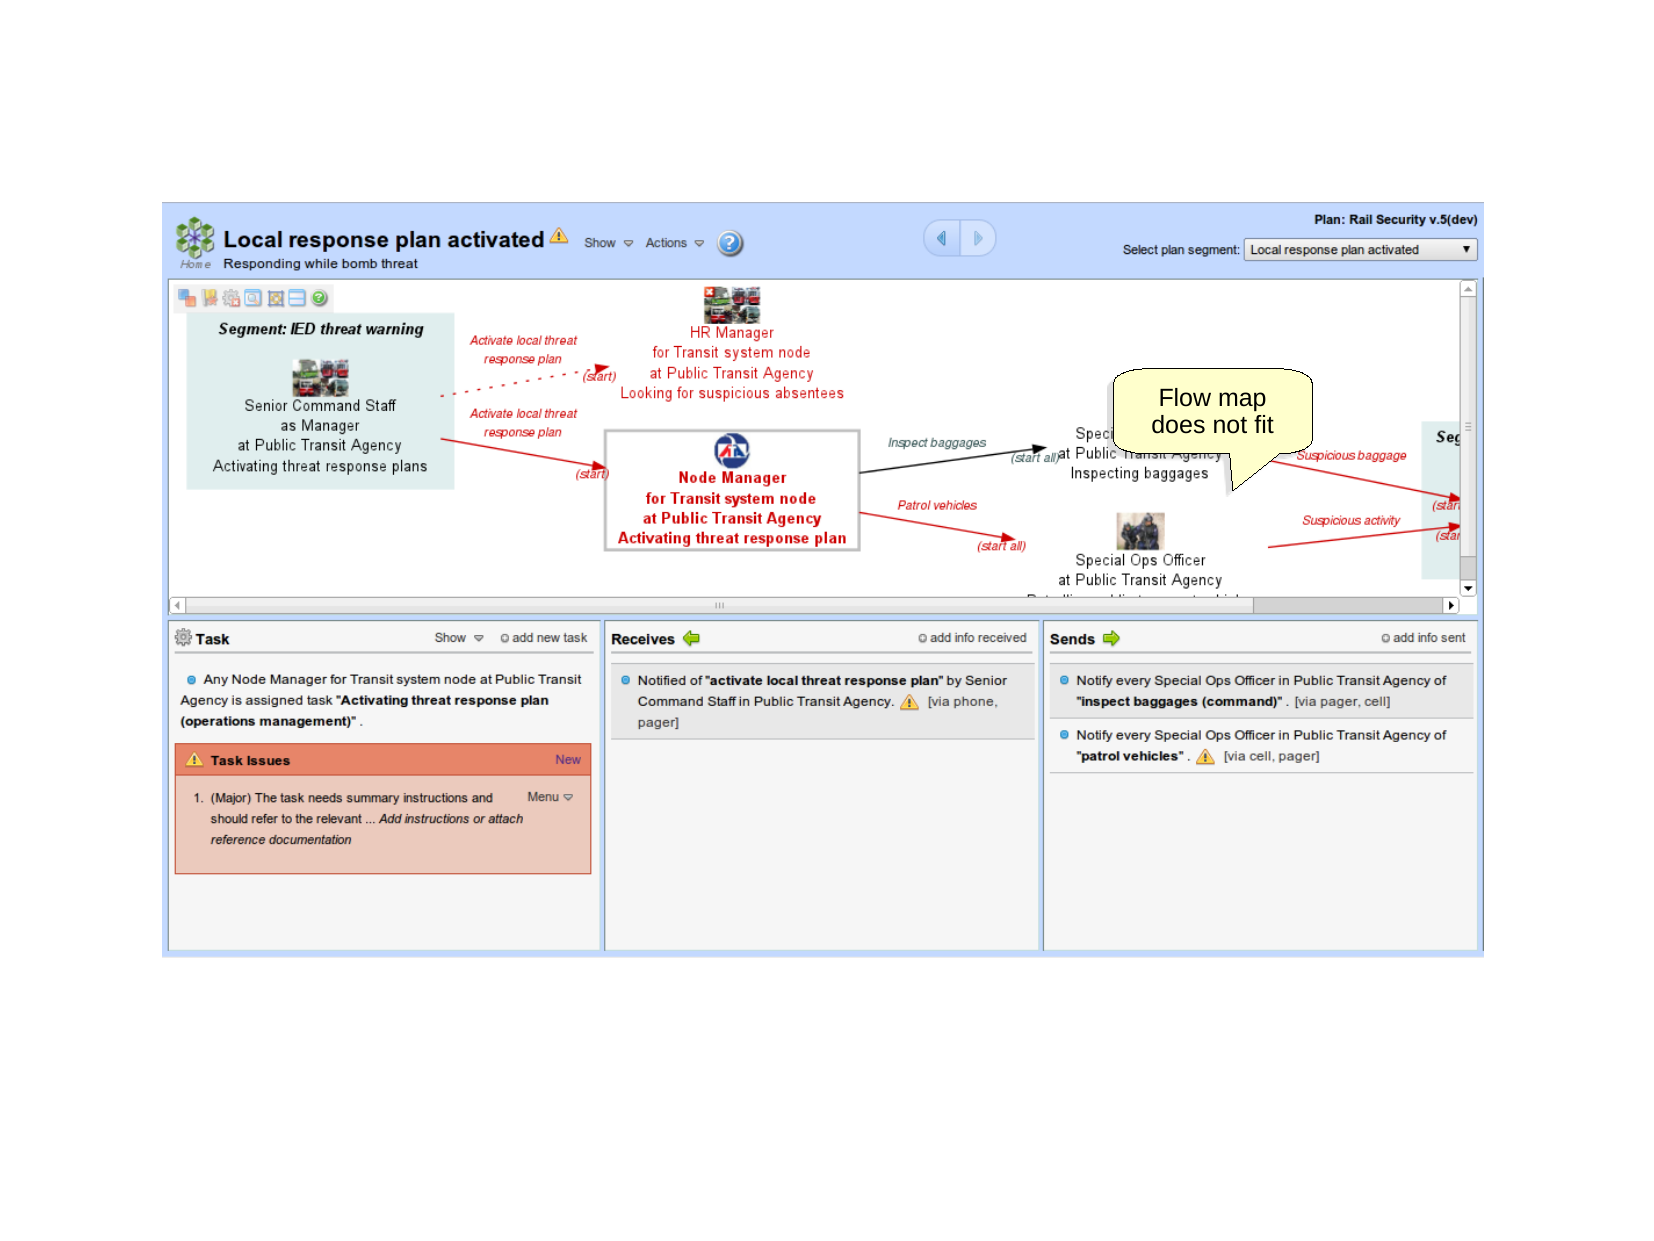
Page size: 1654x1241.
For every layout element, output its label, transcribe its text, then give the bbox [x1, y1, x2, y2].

picture [162, 202, 1484, 958]
text_box Flow map does not fit [1113, 368, 1313, 491]
